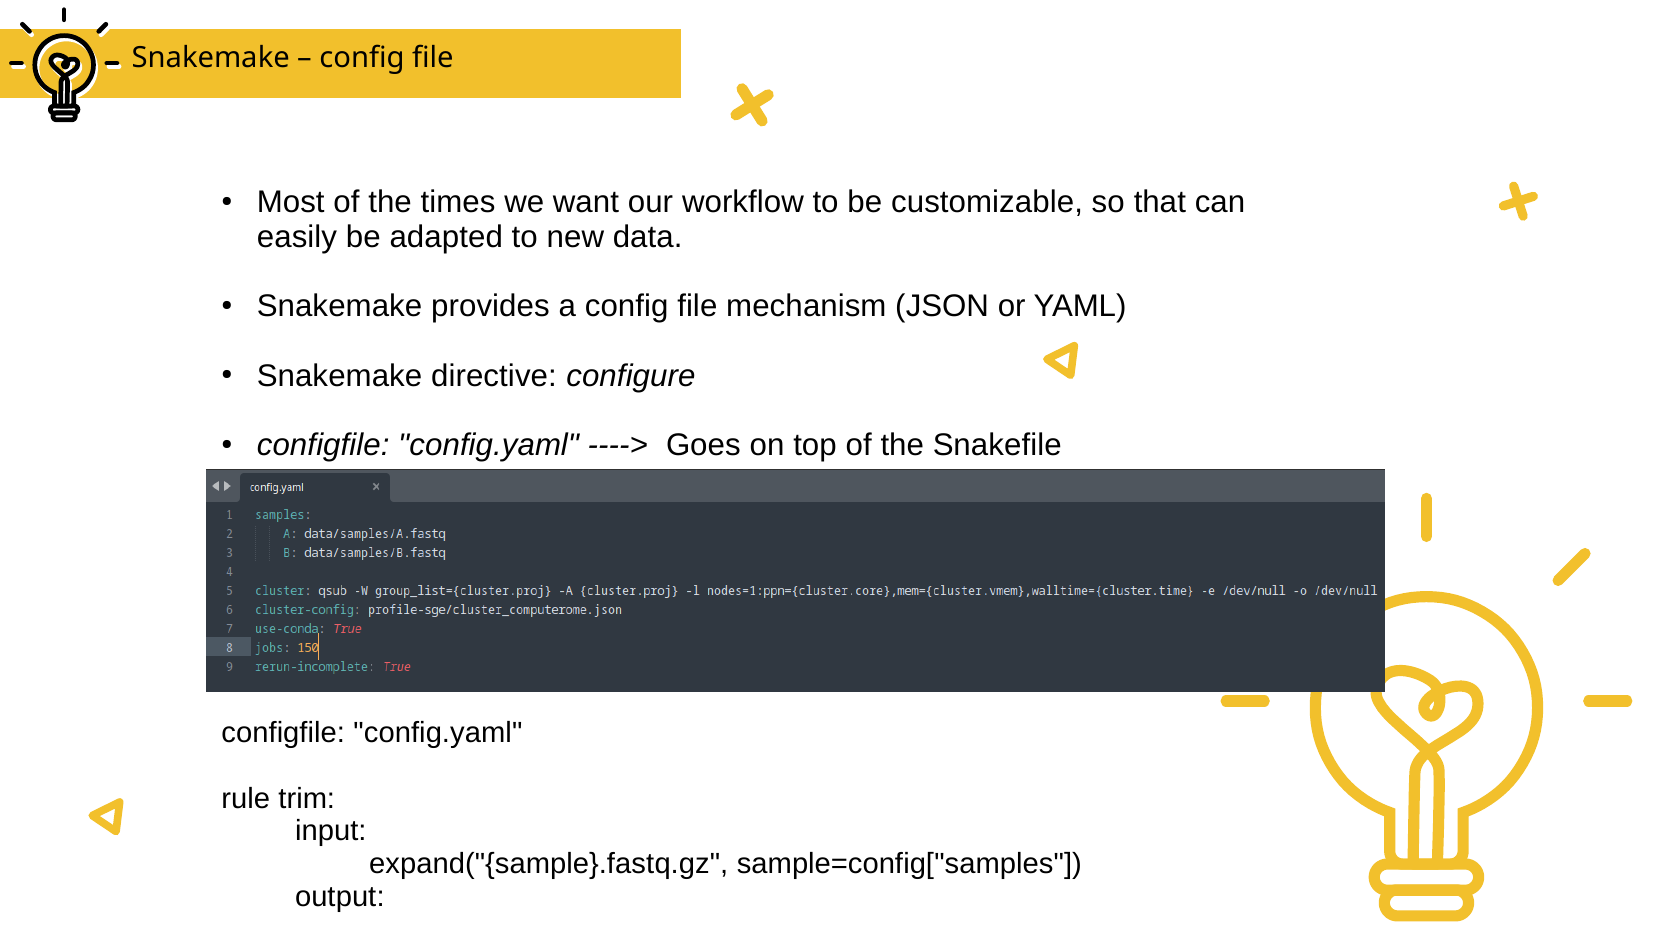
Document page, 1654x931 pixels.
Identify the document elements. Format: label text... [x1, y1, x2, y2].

picture [206, 469, 1385, 692]
text_box Most of the times we want our workflow to be customizable, so that can easily be adapted to new data. Snakemake provides a config file mechanism (JSON or YAML) Snakemake directive: configure configfile: "config.yaml" ----> Goes on top of the Snakefile [206, 177, 1270, 469]
title Snakemake – config file [131, 16, 578, 97]
text_box configfile: "config.yaml" rule trim: input: expand("{sample}.fastq.gz", sample=config["samples"]) output: [206, 708, 1418, 931]
